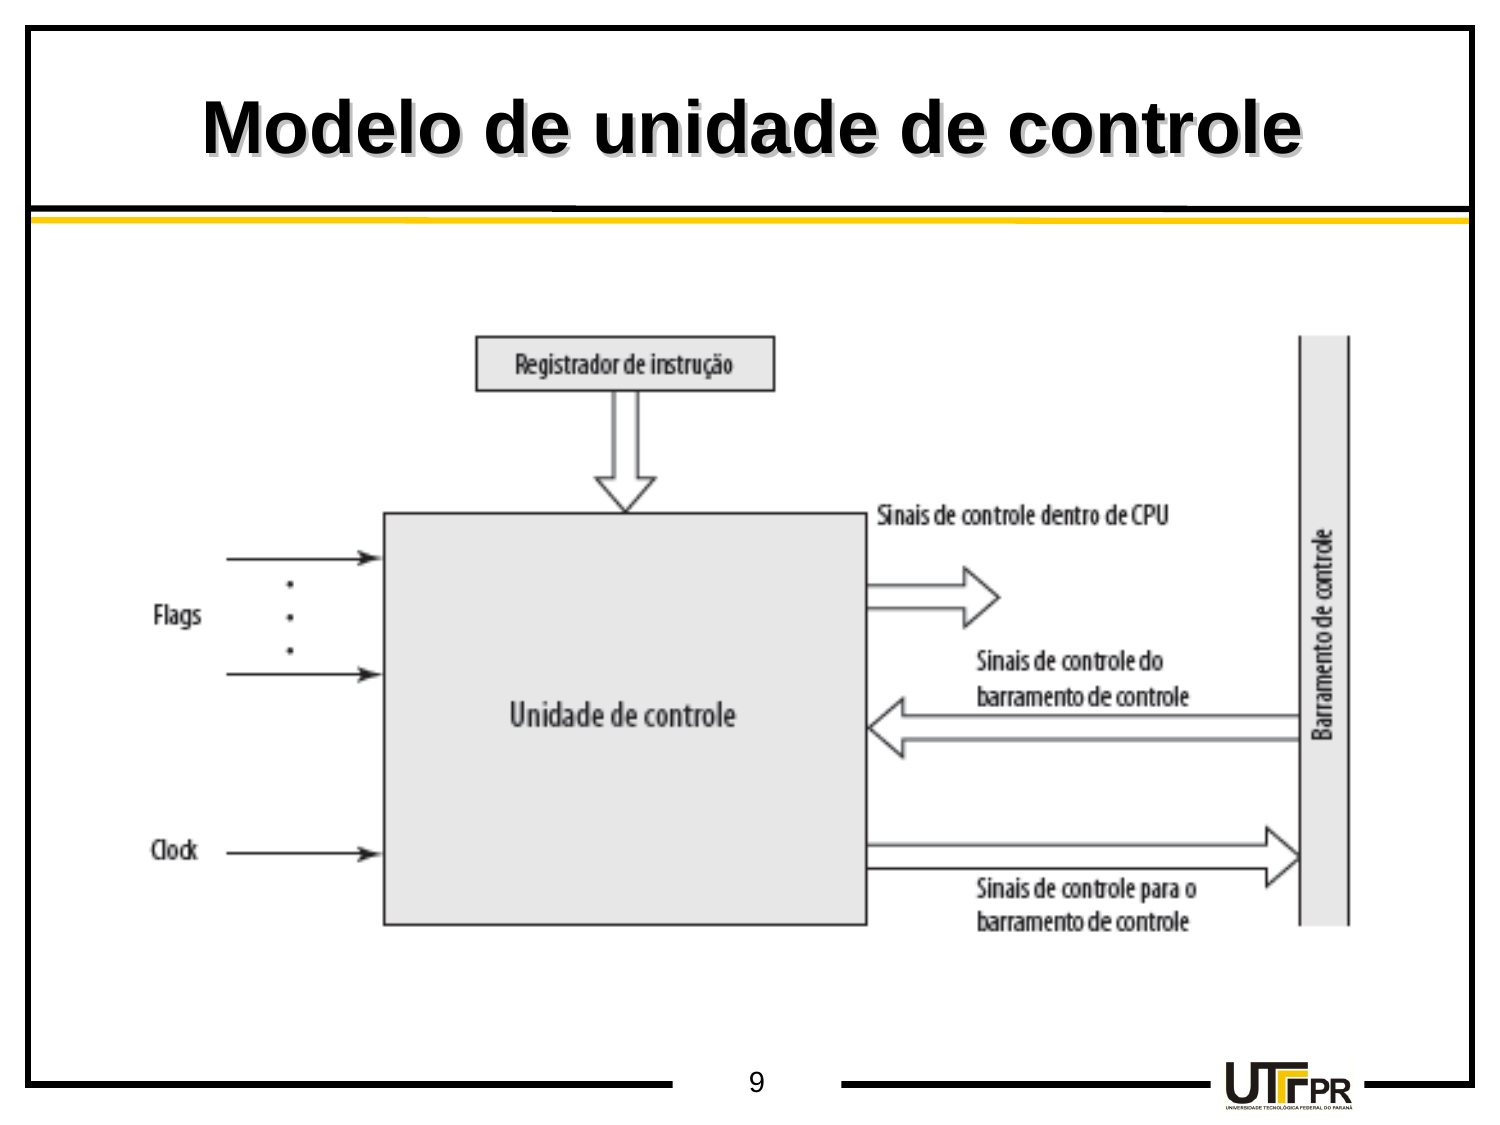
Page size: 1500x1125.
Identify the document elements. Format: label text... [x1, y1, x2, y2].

picture [1225, 1062, 1353, 1110]
title Modelo de unidade de controle [29, 85, 1477, 180]
text_box [117, 316, 1382, 953]
